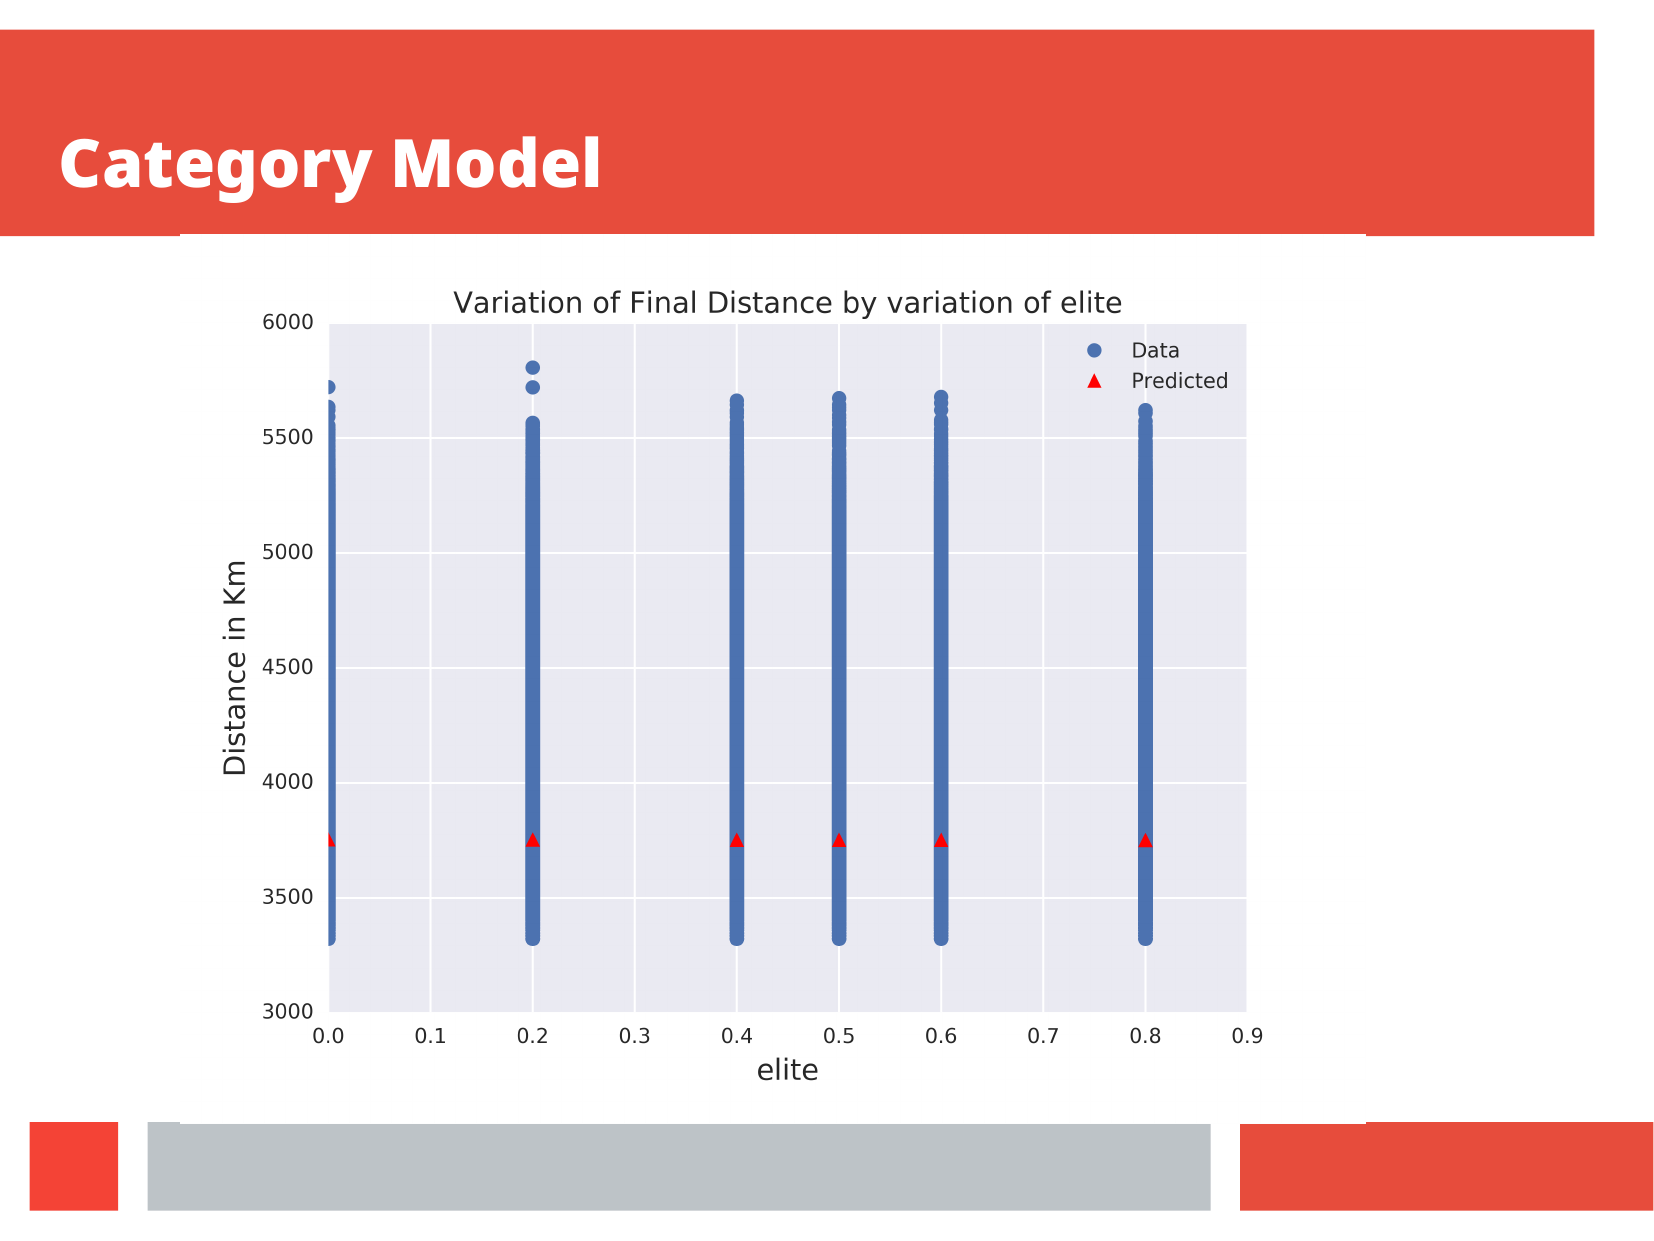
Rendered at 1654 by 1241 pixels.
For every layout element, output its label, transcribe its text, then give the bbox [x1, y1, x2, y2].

picture [180, 234, 1366, 1124]
title Category Model [59, 59, 1595, 207]
